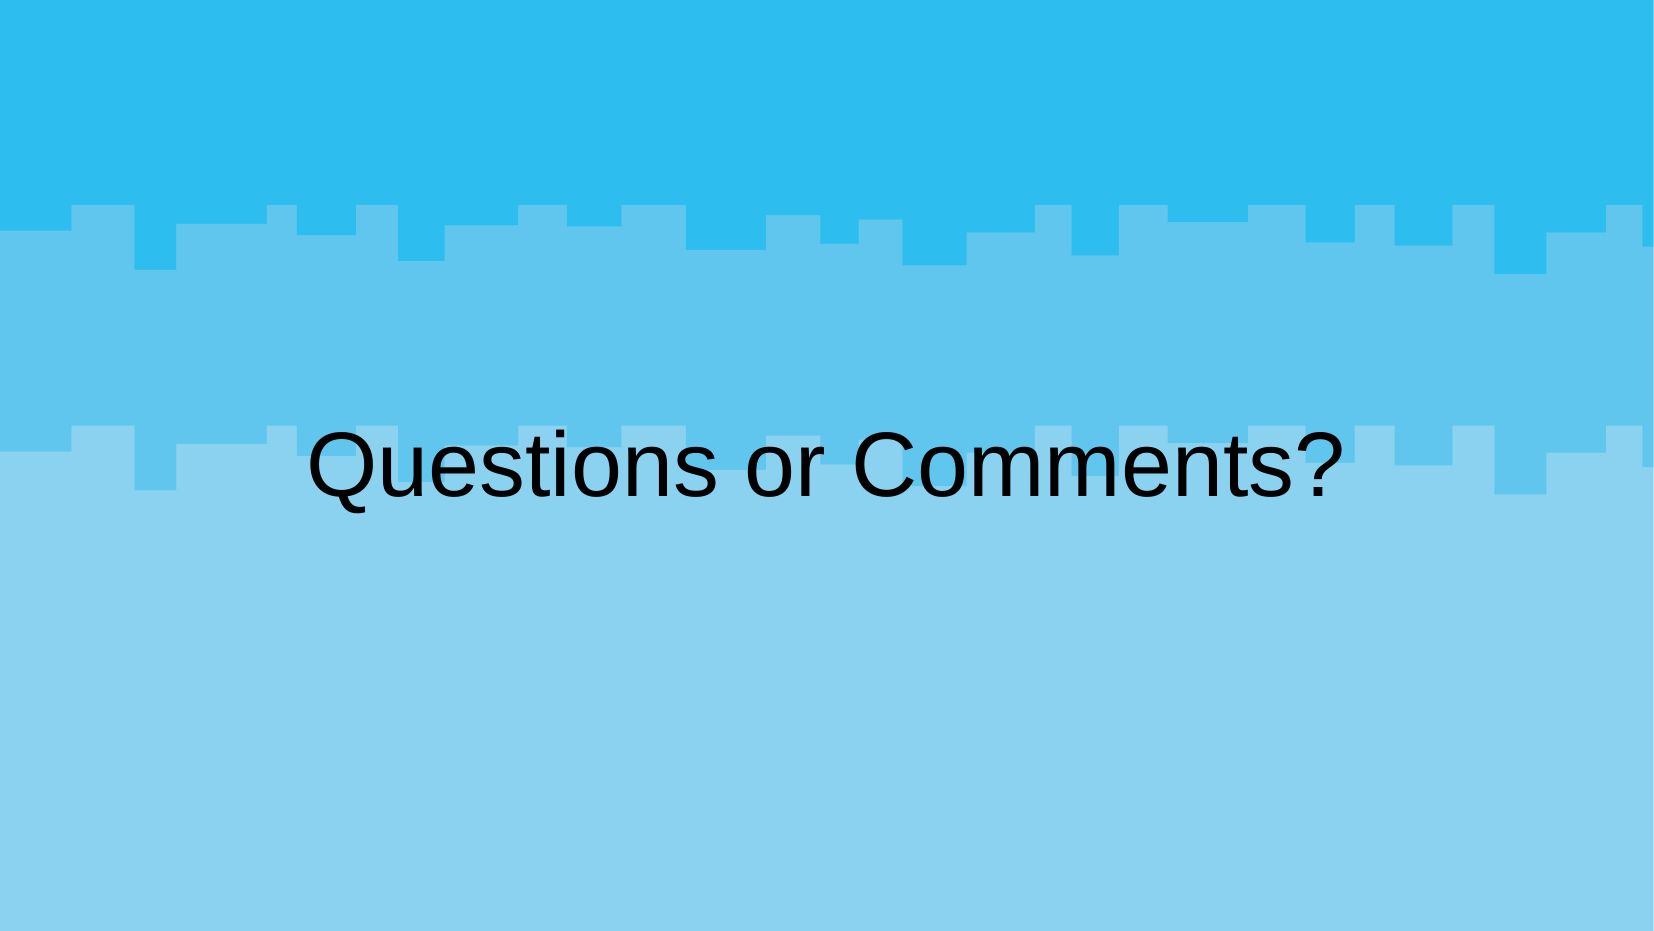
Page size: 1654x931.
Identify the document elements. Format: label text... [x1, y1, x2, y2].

title Questions or Comments? [82, 395, 1571, 536]
picture [0, 0, 1654, 931]
